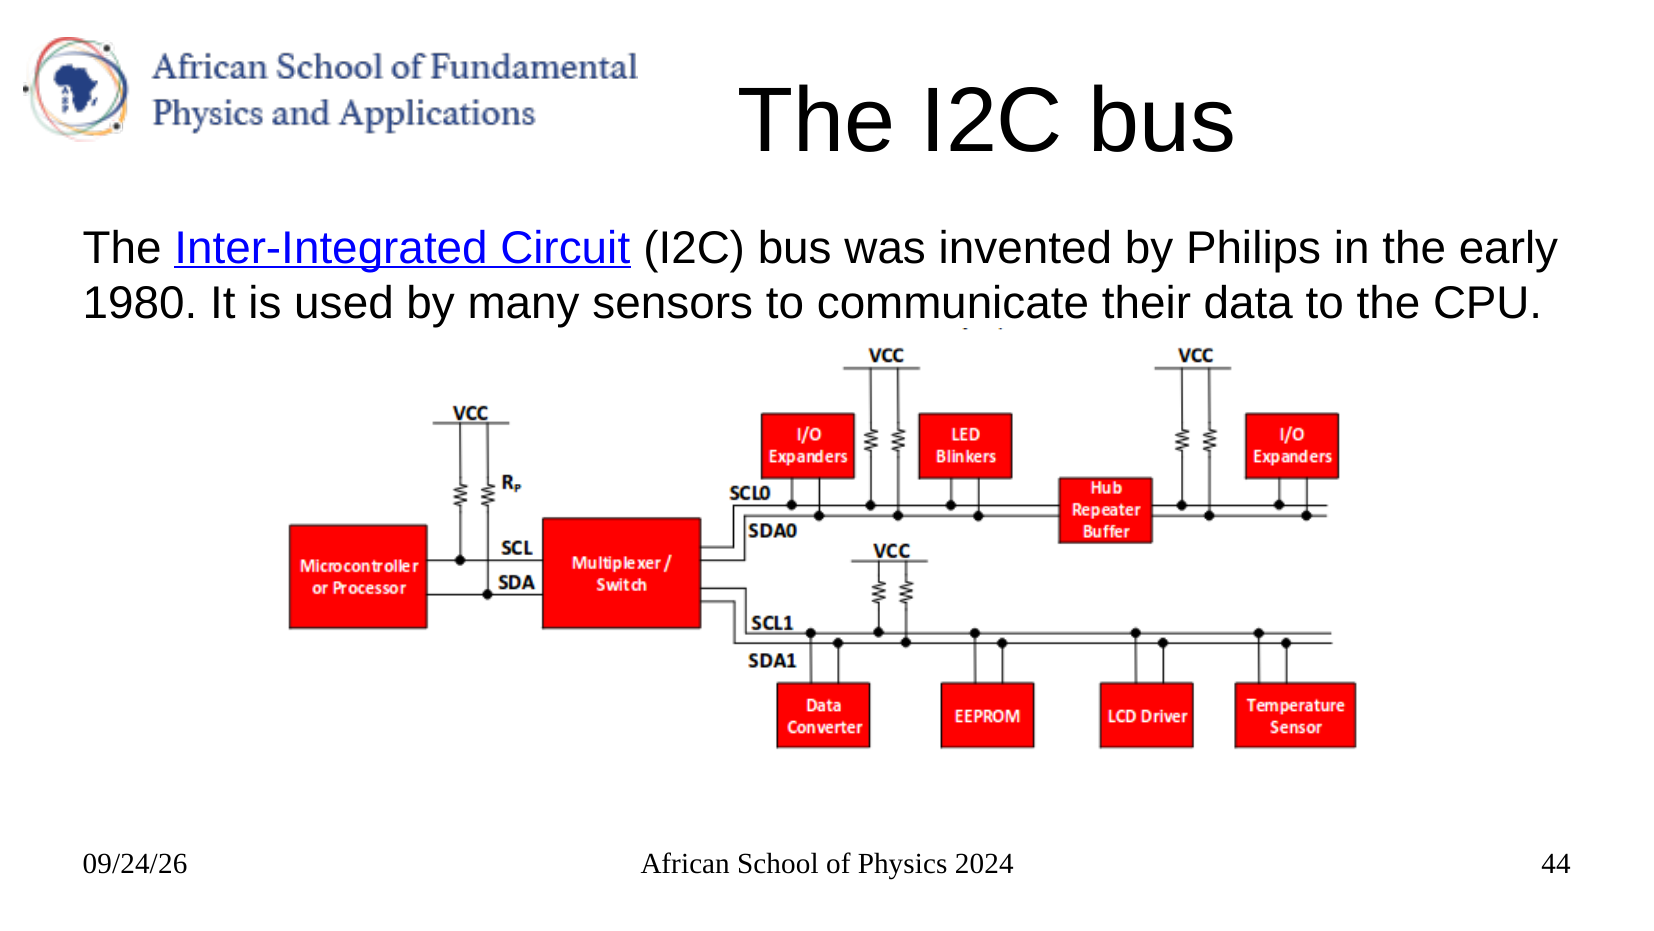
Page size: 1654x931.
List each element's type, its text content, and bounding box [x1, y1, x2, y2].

picture [236, 328, 1391, 757]
picture [23, 37, 403, 142]
list The Inter-Integrated Circuit (I2C) bus was invented by Philips in the early 1980. It is used by many sensors to communicate their data to the CPU. [82, 217, 1571, 757]
title The I2C bus [403, 37, 1571, 193]
